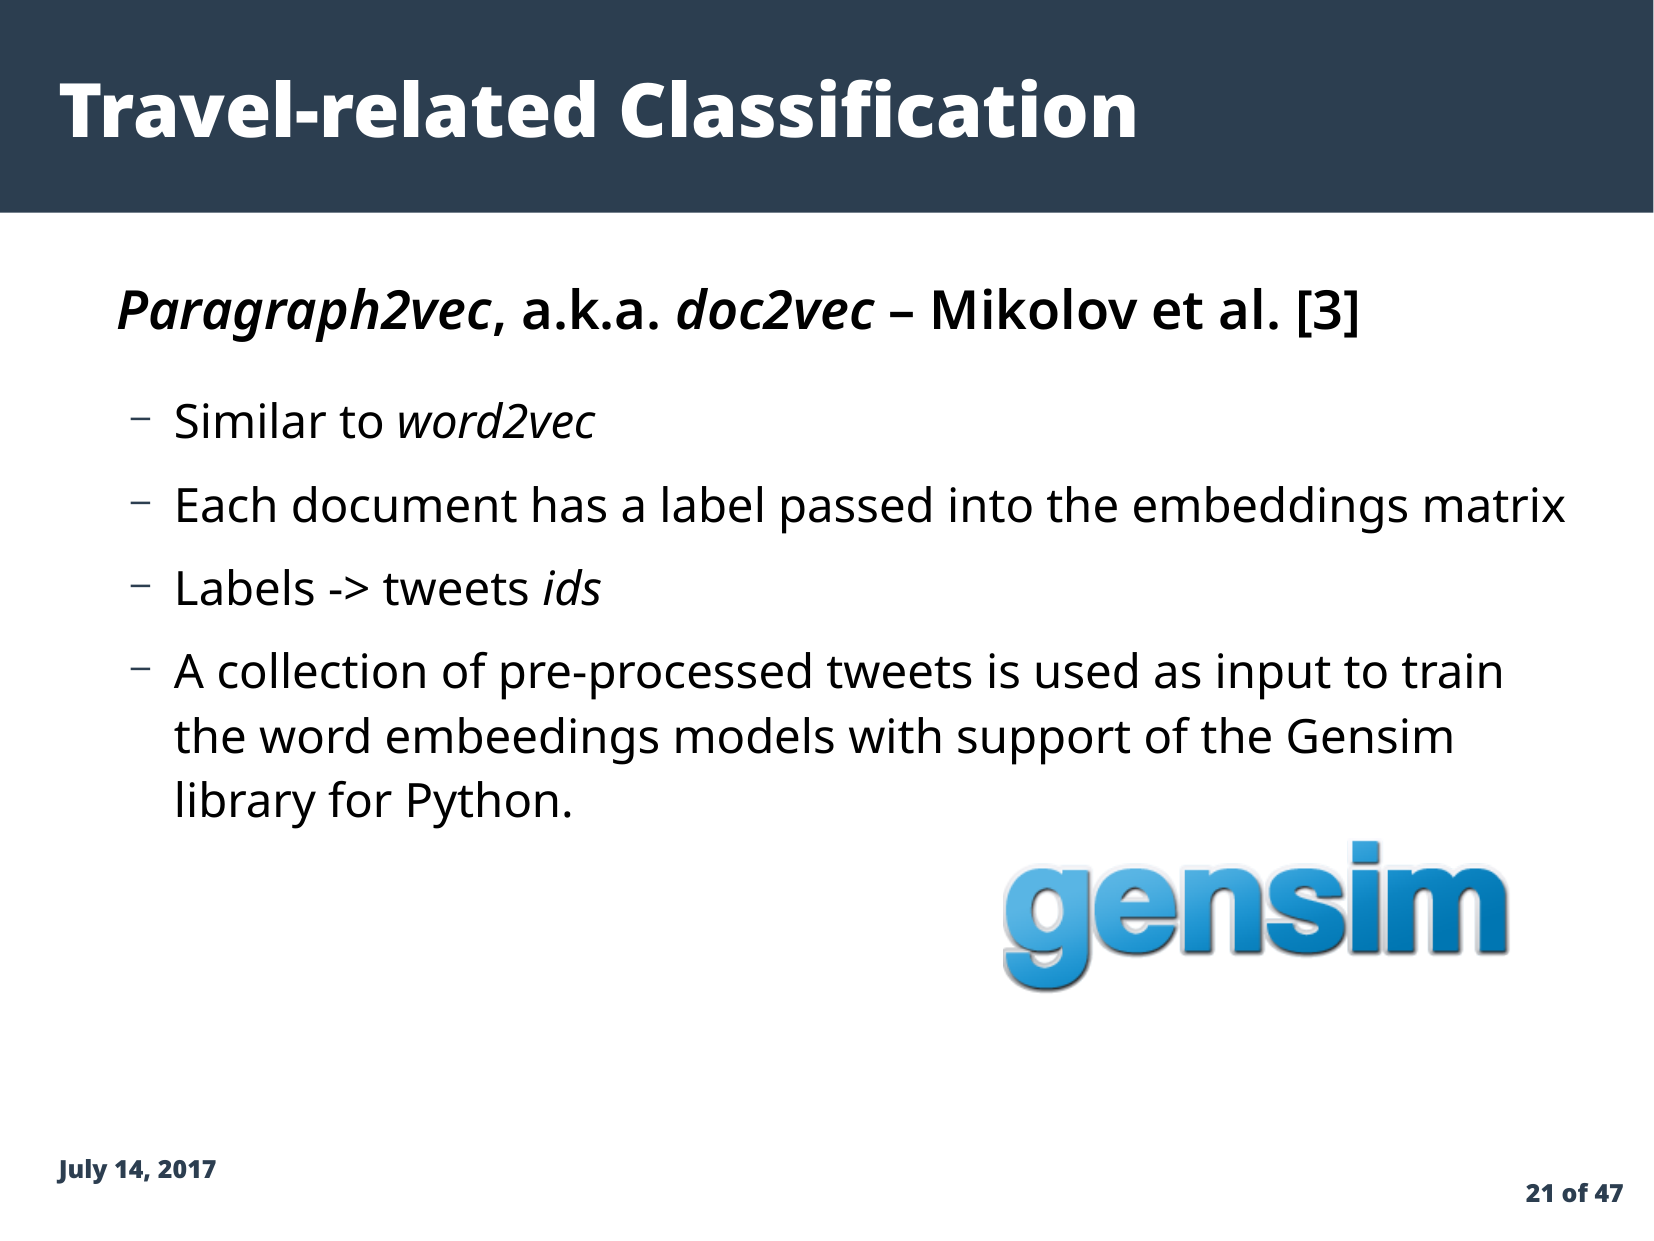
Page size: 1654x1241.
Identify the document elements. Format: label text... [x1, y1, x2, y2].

picture [1003, 838, 1512, 997]
list Paragraph2vec, a.k.a. doc2vec – Mikolov et al. [3] Similar to word2vec Each document has a label passed into the embeddings matrix Labels -> tweets ids A collection of pre-processed tweets is used as input to train the word embeedings models with support of the Gensim library for Python. [59, 271, 1571, 886]
title Travel-related Classification [59, 29, 1595, 187]
